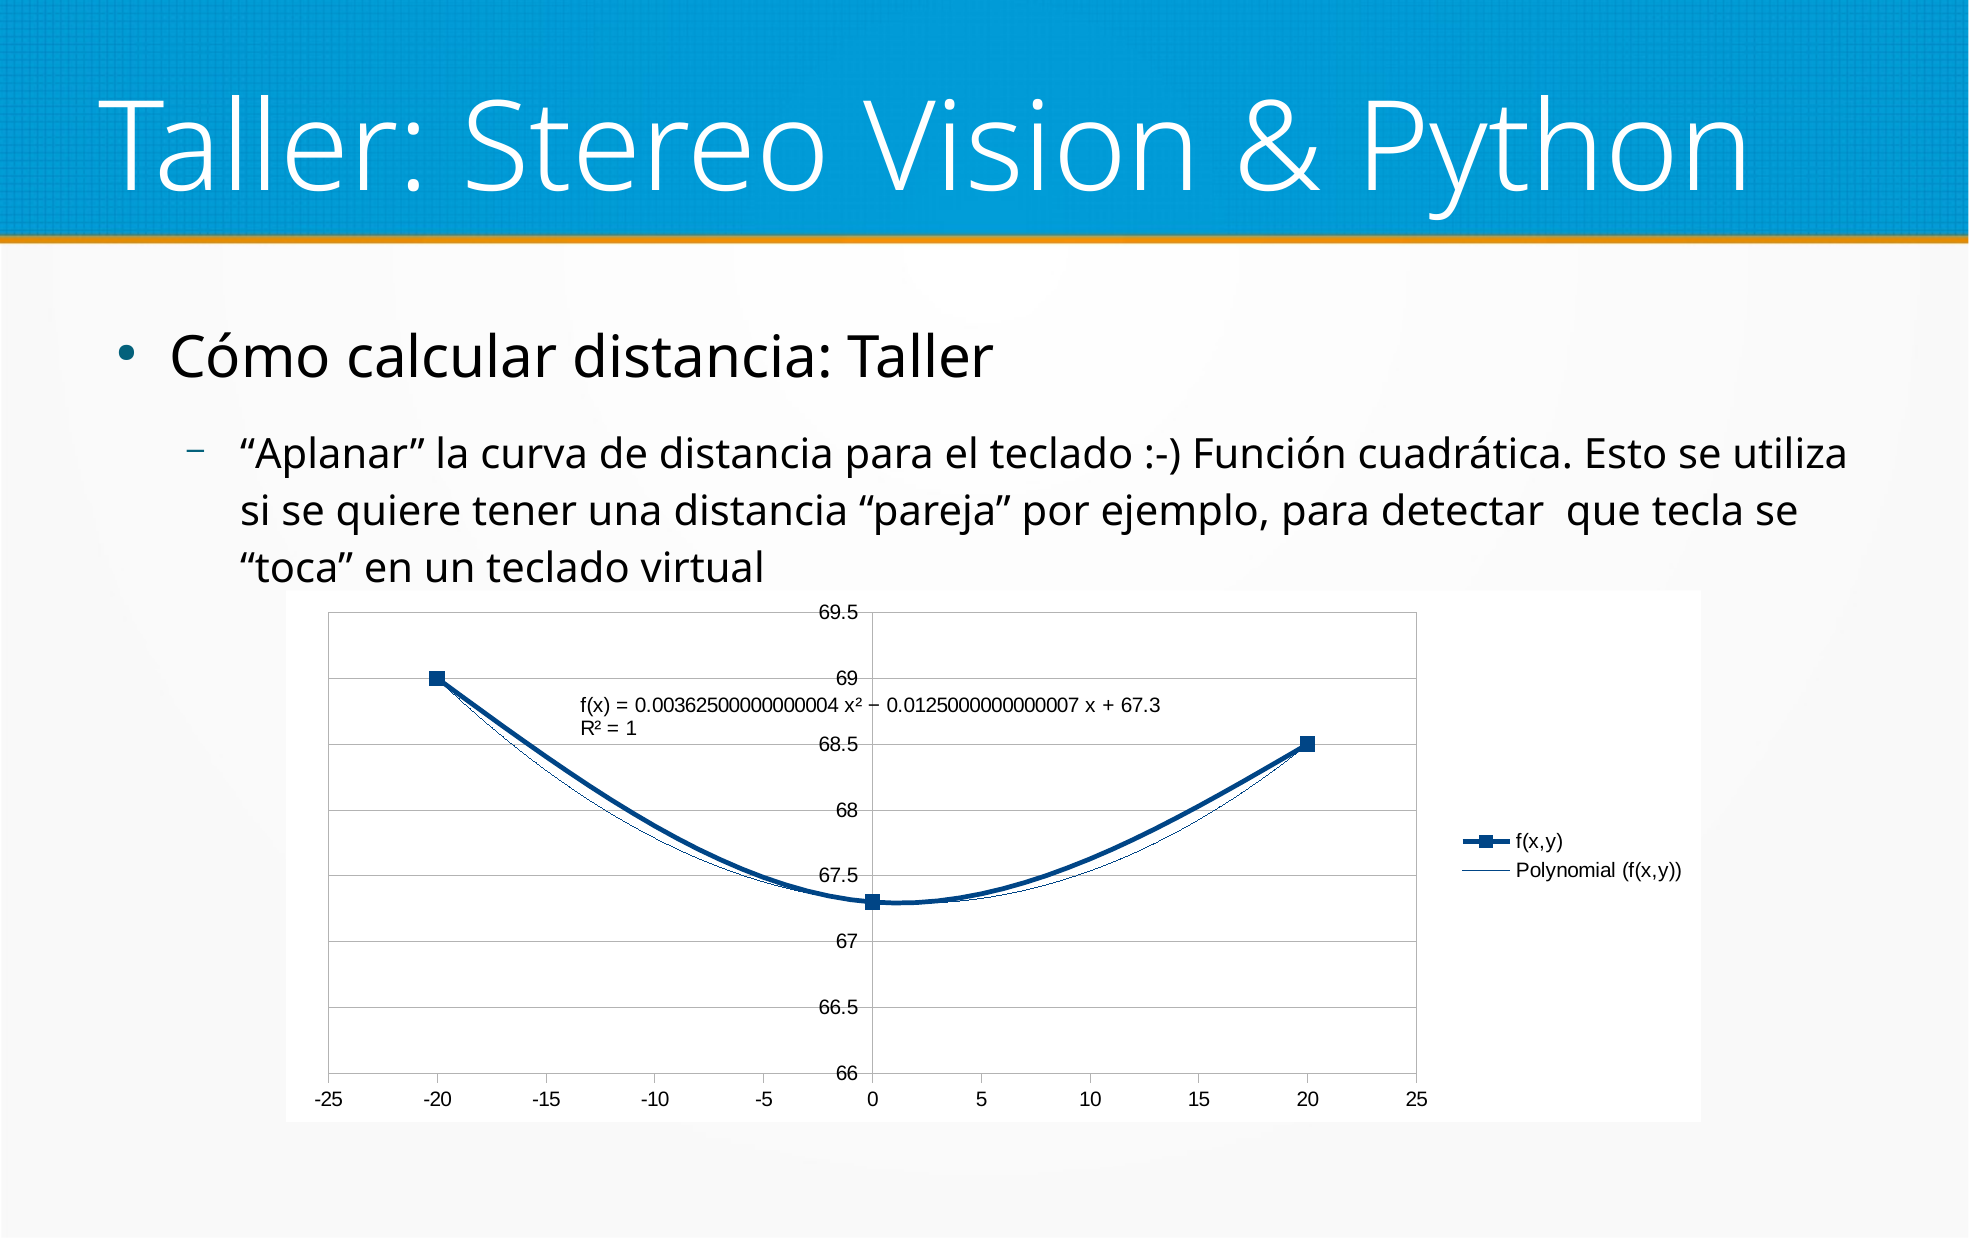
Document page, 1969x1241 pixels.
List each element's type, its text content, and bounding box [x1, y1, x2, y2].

picture [0, 233, 1969, 1241]
title Taller: Stereo Vision & Python [98, 19, 1870, 227]
chart [286, 590, 1701, 1123]
list Cómo calcular distancia: Taller “Aplanar” la curva de distancia para el teclado :-) Función cuadrática. Esto se utiliza si se quiere tener una distancia “pareja” por ejemplo, para detectar que tecla se “toca” en un teclado virtual [98, 315, 1861, 1081]
